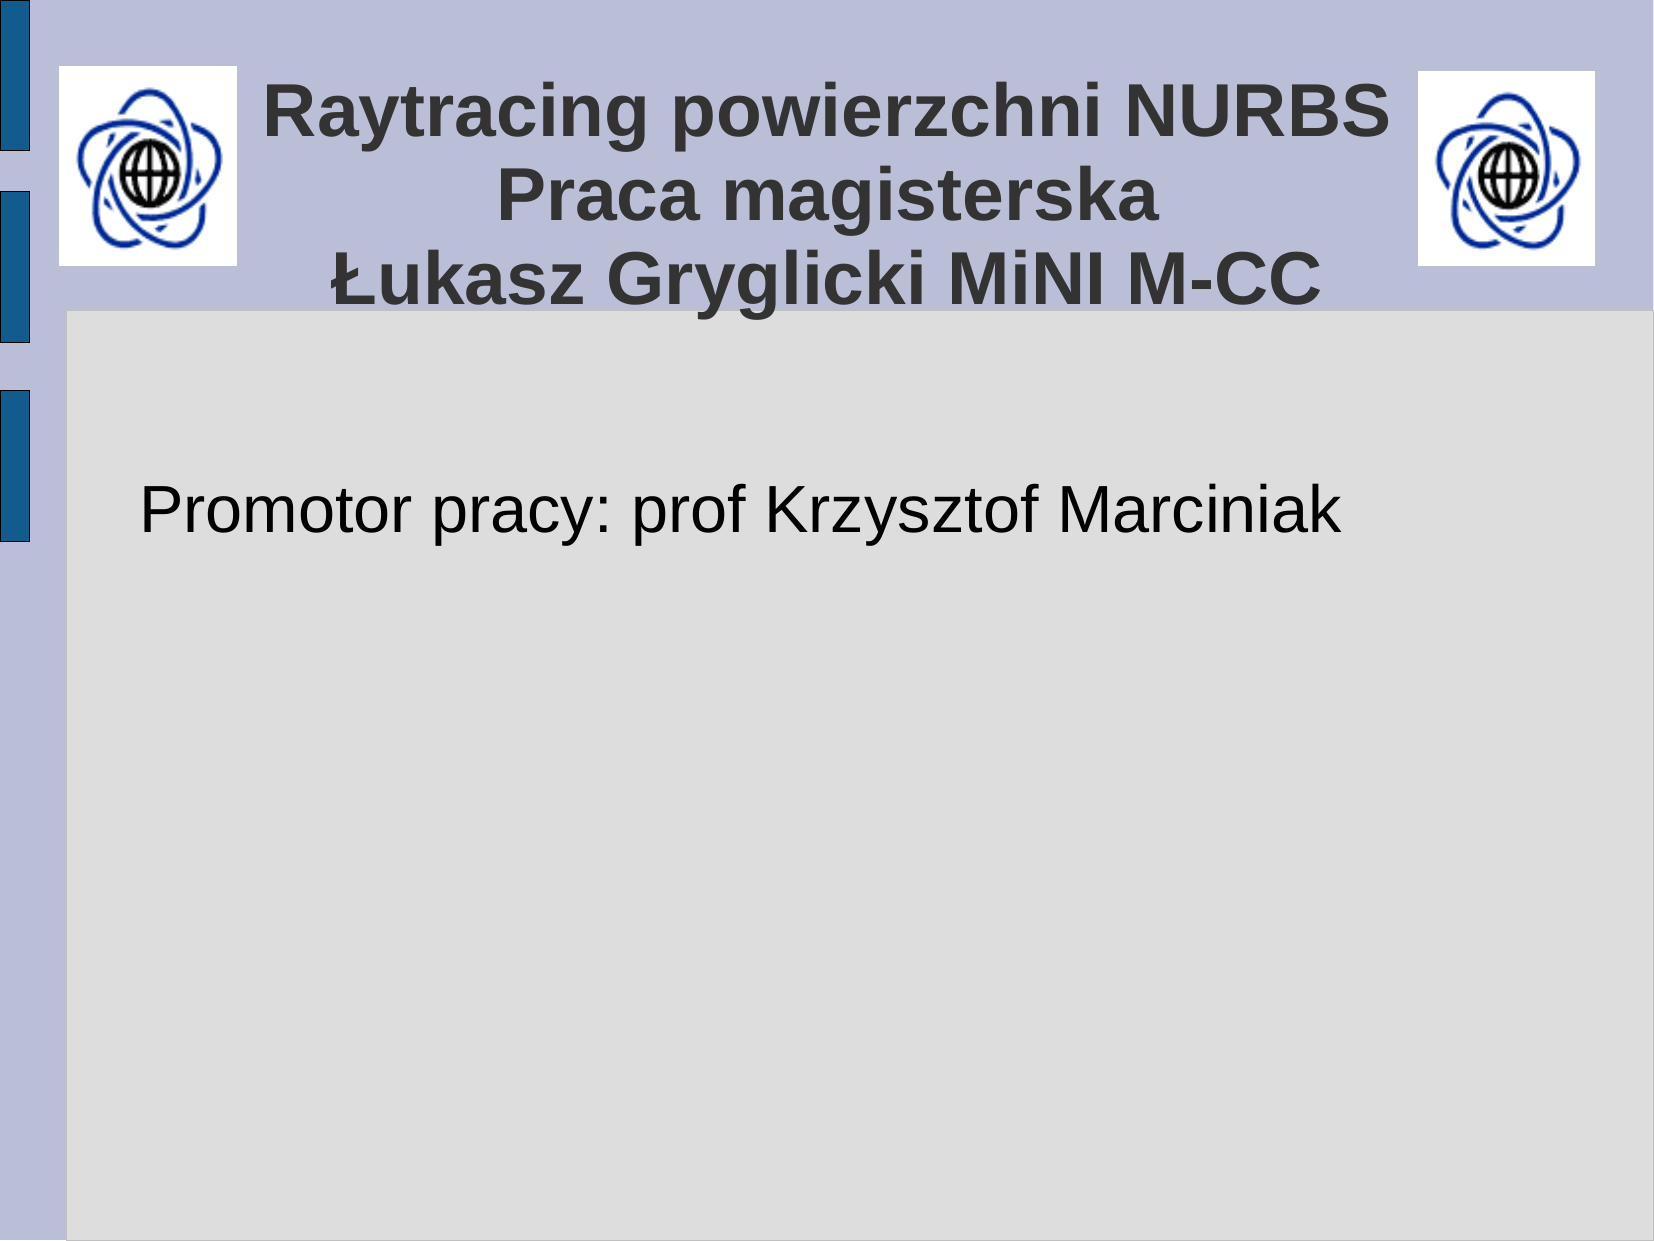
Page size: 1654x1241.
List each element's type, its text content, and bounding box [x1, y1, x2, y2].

title Raytracing powierzchni NURBS Praca magisterska Łukasz Gryglicki MiNI M-CC [121, 68, 1534, 321]
picture [1418, 71, 1595, 266]
list Promotor pracy: prof Krzysztof Marciniak [121, 472, 1534, 1127]
picture [59, 66, 237, 266]
